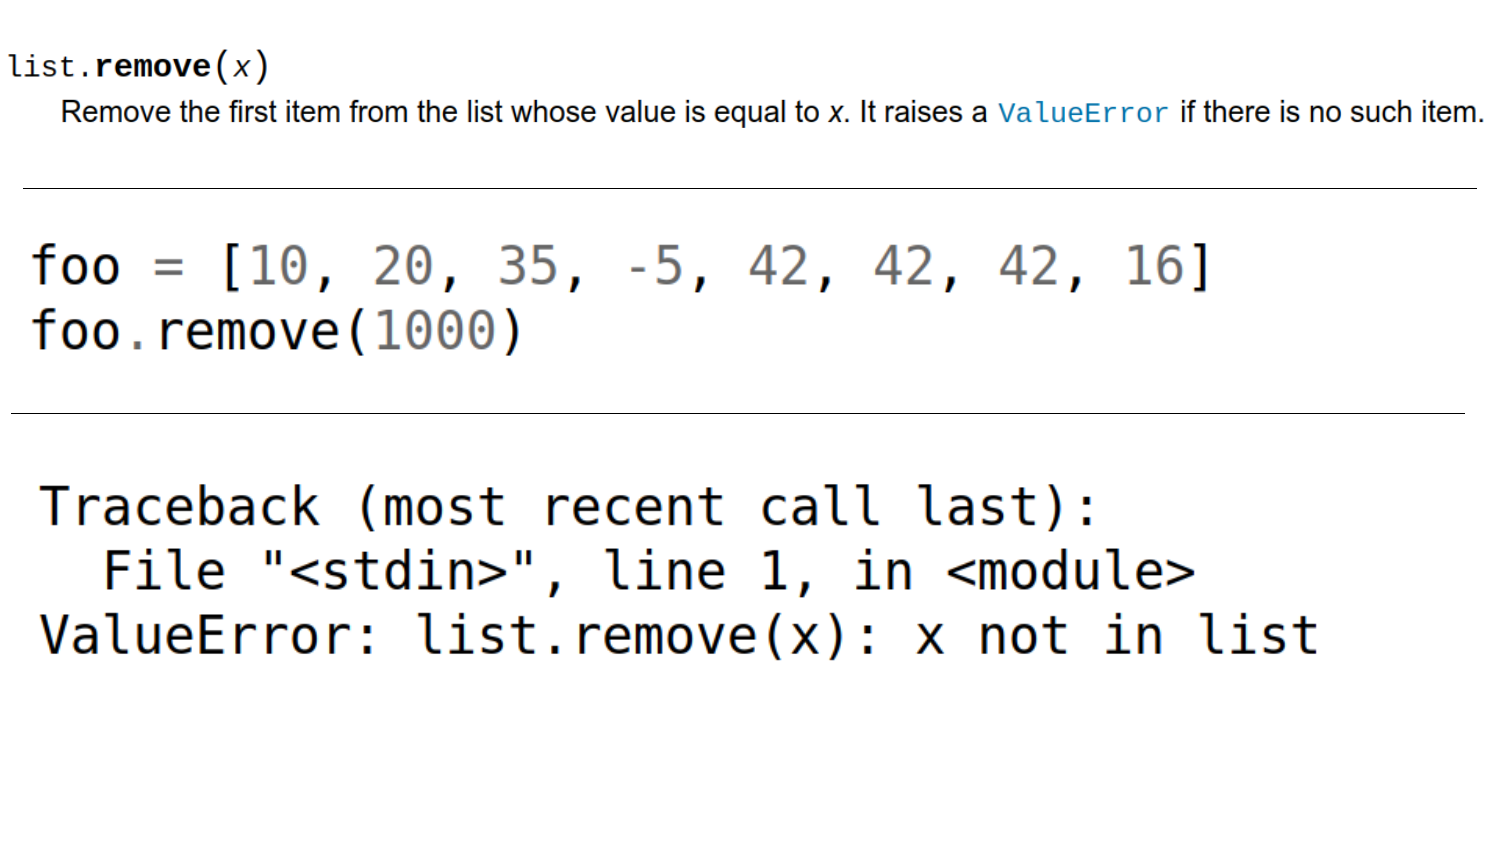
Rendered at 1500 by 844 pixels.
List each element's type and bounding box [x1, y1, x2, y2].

picture [23, 223, 1226, 367]
picture [5, 45, 1495, 142]
picture [23, 472, 1332, 676]
